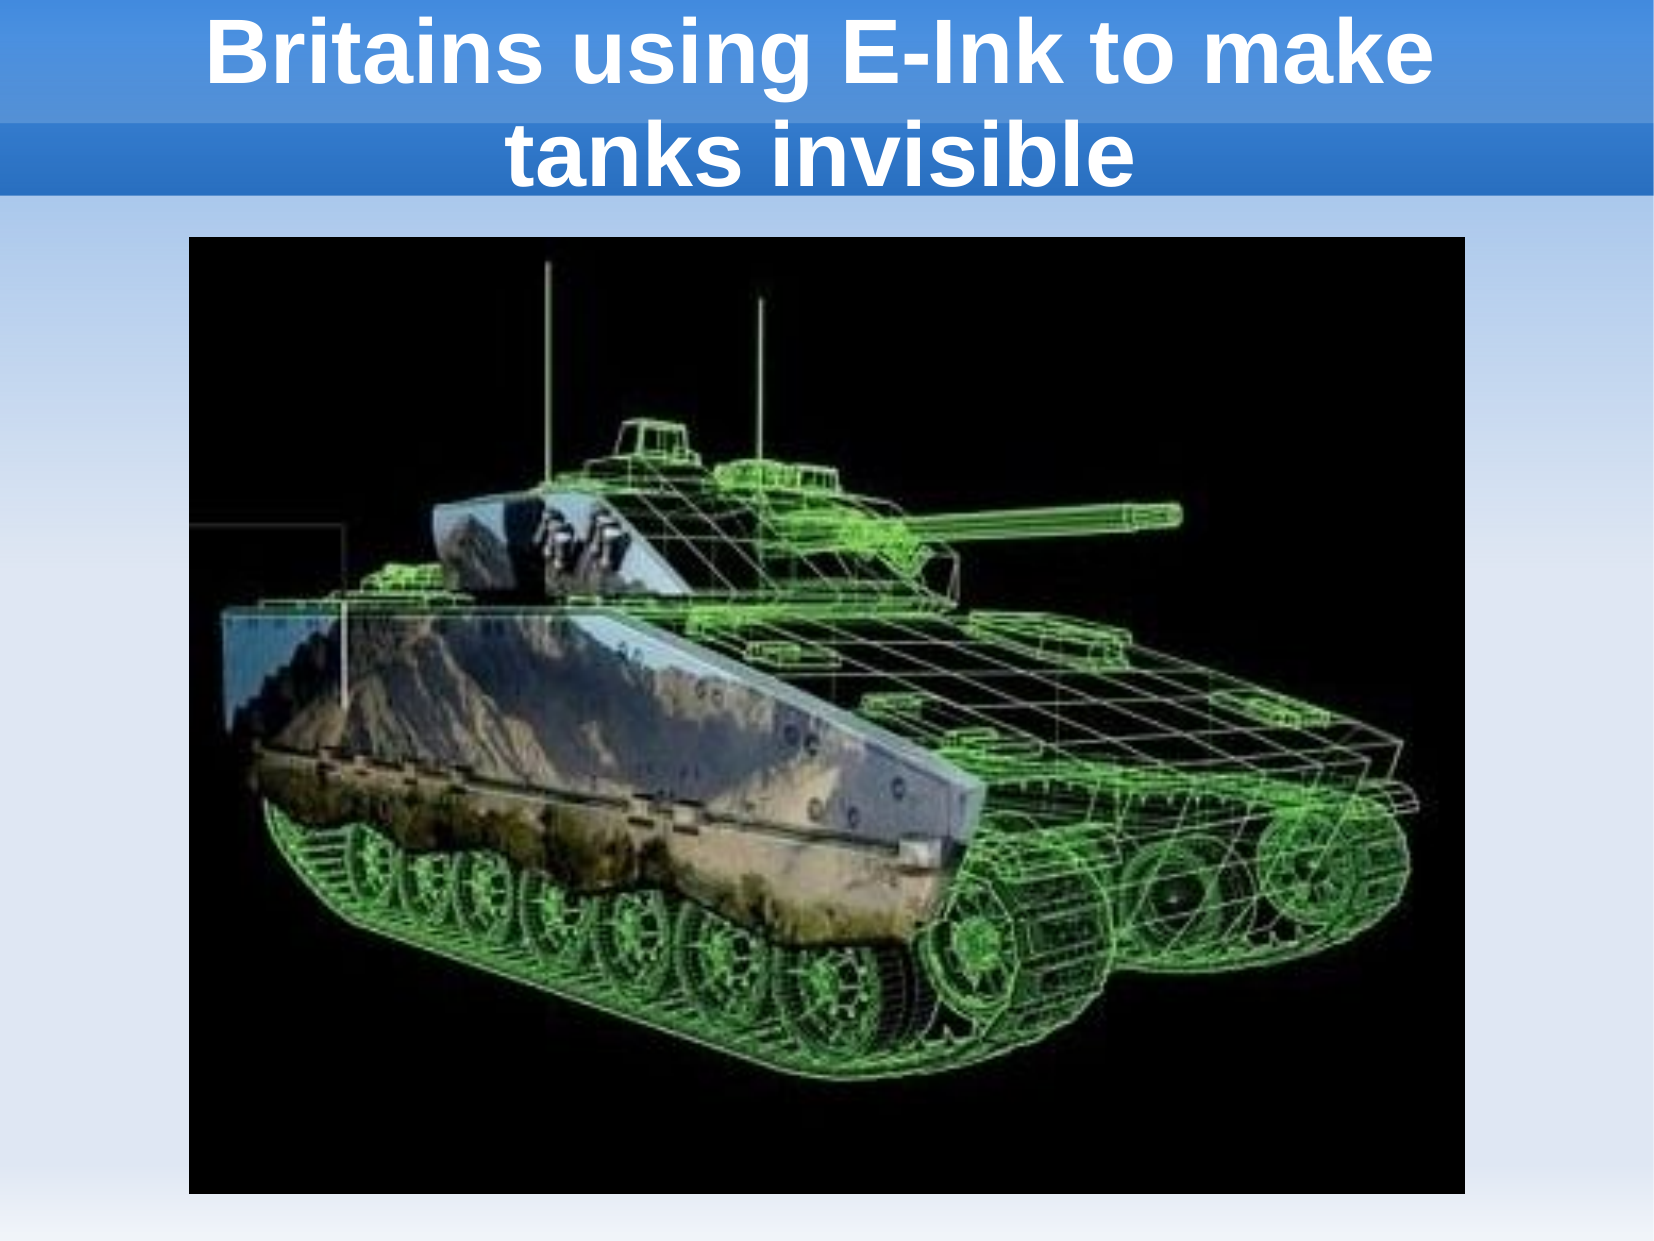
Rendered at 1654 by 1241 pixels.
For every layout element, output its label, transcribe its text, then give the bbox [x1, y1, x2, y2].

picture [0, 0, 1654, 1241]
title Britains using E-Ink to make tanks invisible [76, 1, 1565, 207]
